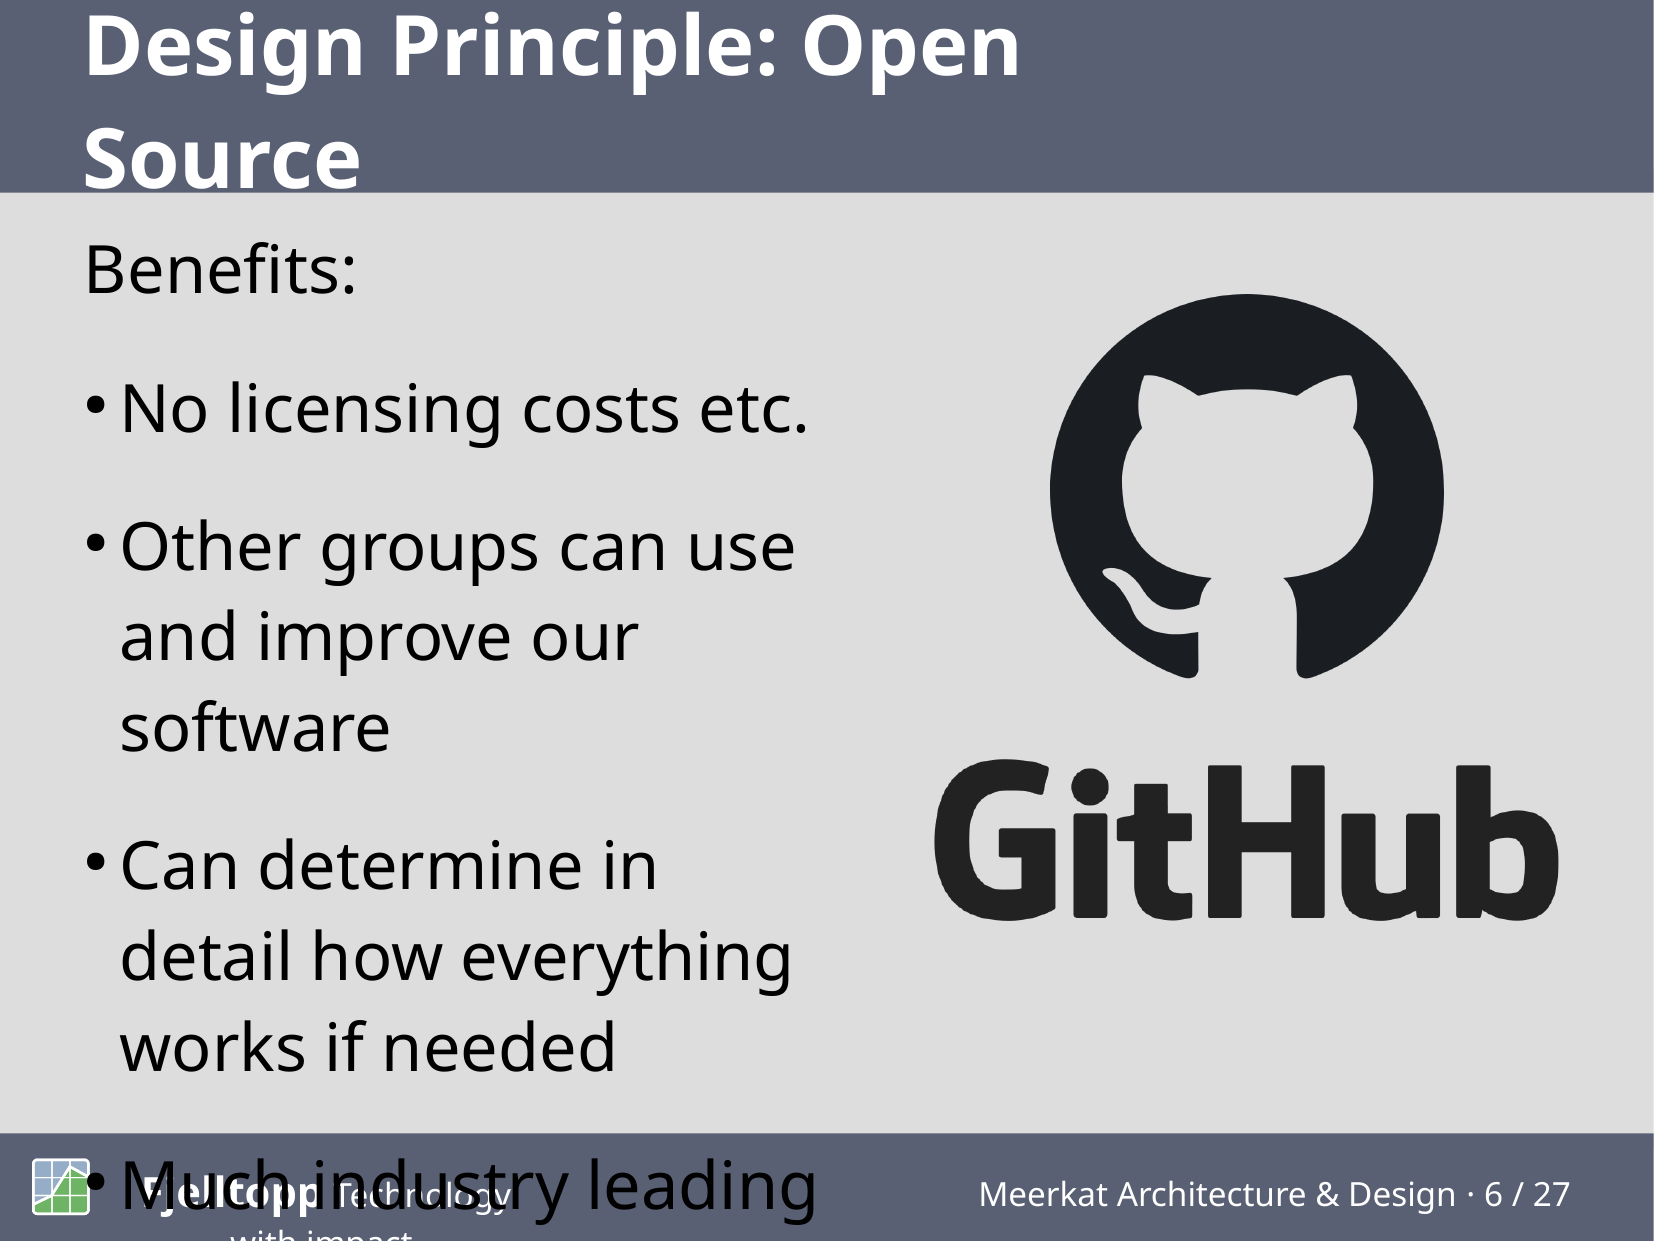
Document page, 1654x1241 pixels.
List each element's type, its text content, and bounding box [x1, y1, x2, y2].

picture [934, 758, 1559, 922]
title Design Principle: Open Source [82, 47, 1264, 152]
picture [1050, 294, 1444, 688]
text_box Benefits: No licensing costs etc. Other groups can use and improve our software Can determine in detail how everything works if needed Much industry leading software is open source [69, 215, 860, 1090]
